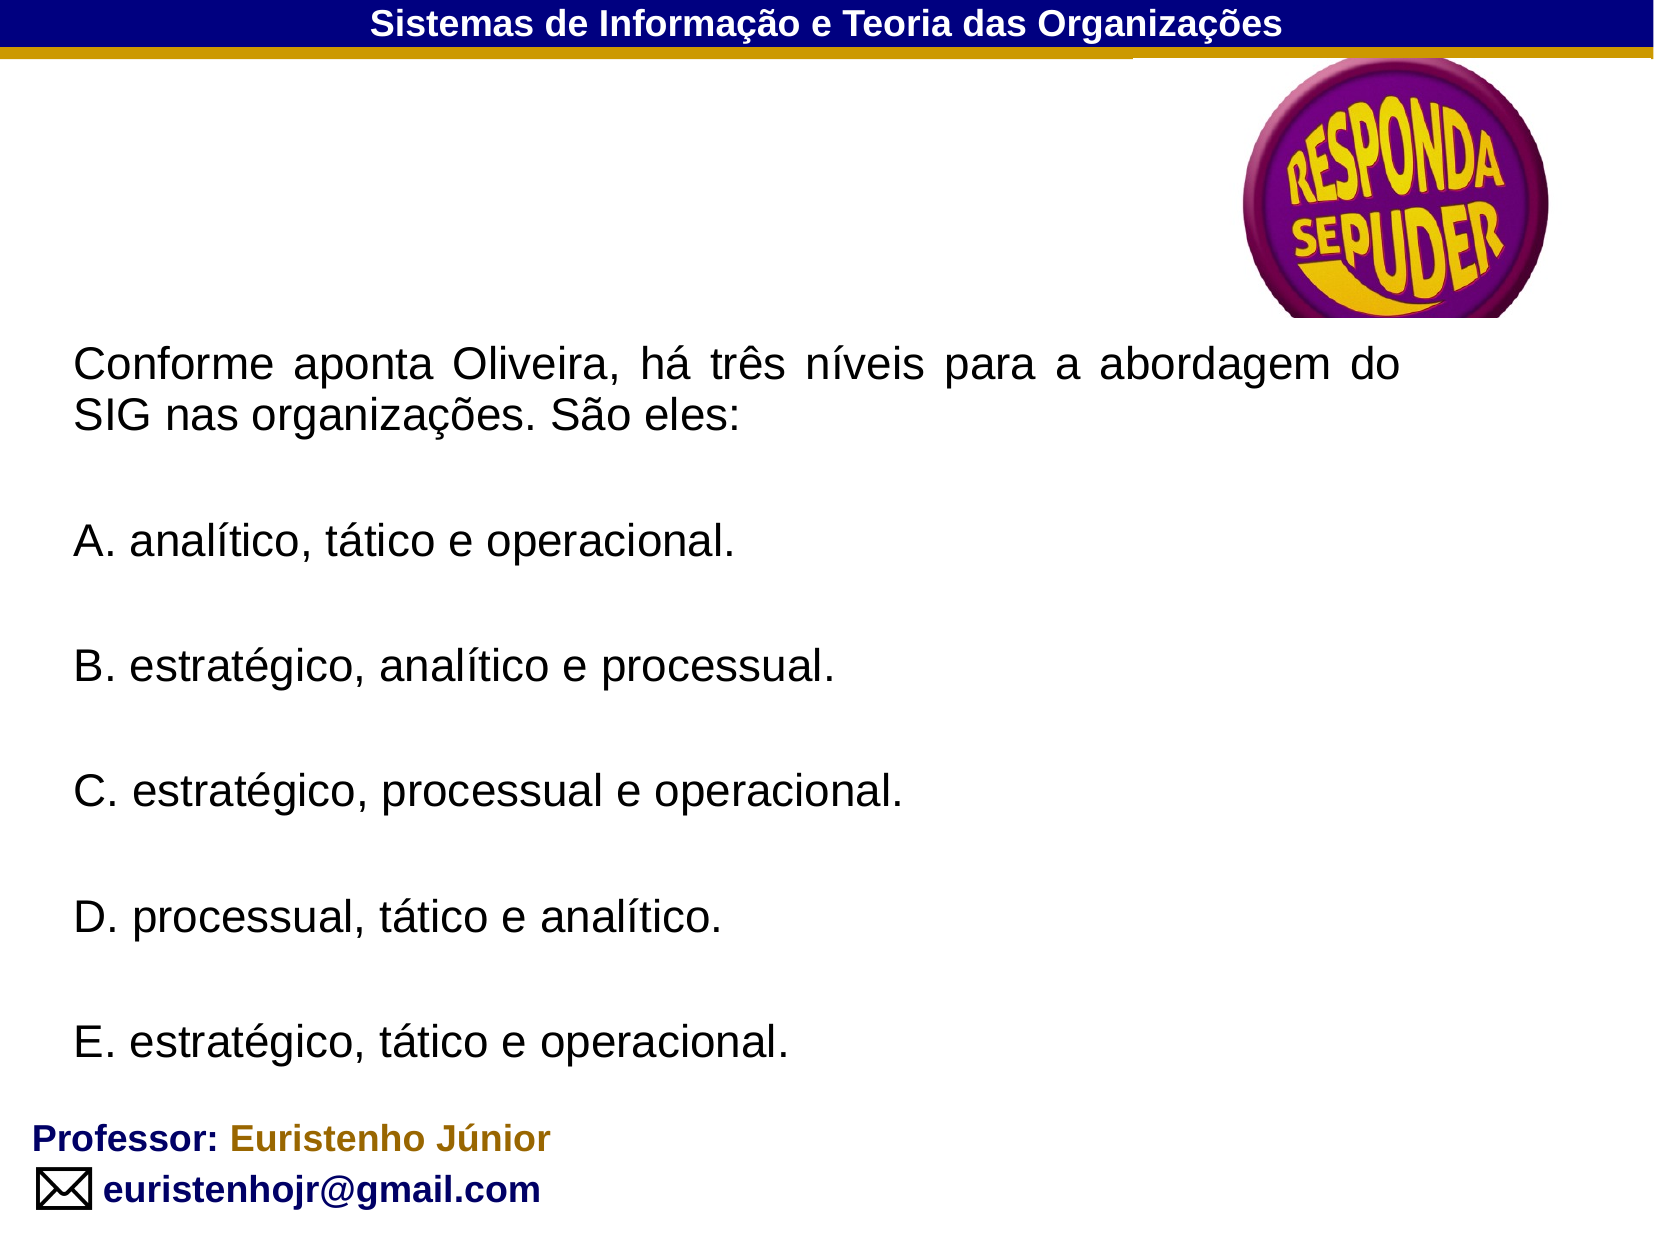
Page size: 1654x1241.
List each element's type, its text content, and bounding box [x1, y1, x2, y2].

text_box [0, 47, 1654, 60]
text_box Professor: Euristenho Júnior [17, 1110, 59, 1168]
text_box Sistemas de Informação e Teoria das Organizações [0, 0, 1654, 47]
picture [35, 1166, 59, 1211]
text_box Conforme aponta Oliveira, há três níveis para a abordagem do SIG nas organizações. São eles: A. analítico, tático e operacional. B. estratégico, analítico e processual. C. estratégico, processual e operacional. D. processual, tático e analítico. E. estratégico, tático e operacional. [59, 330, 1418, 1241]
picture [1133, 58, 1651, 318]
